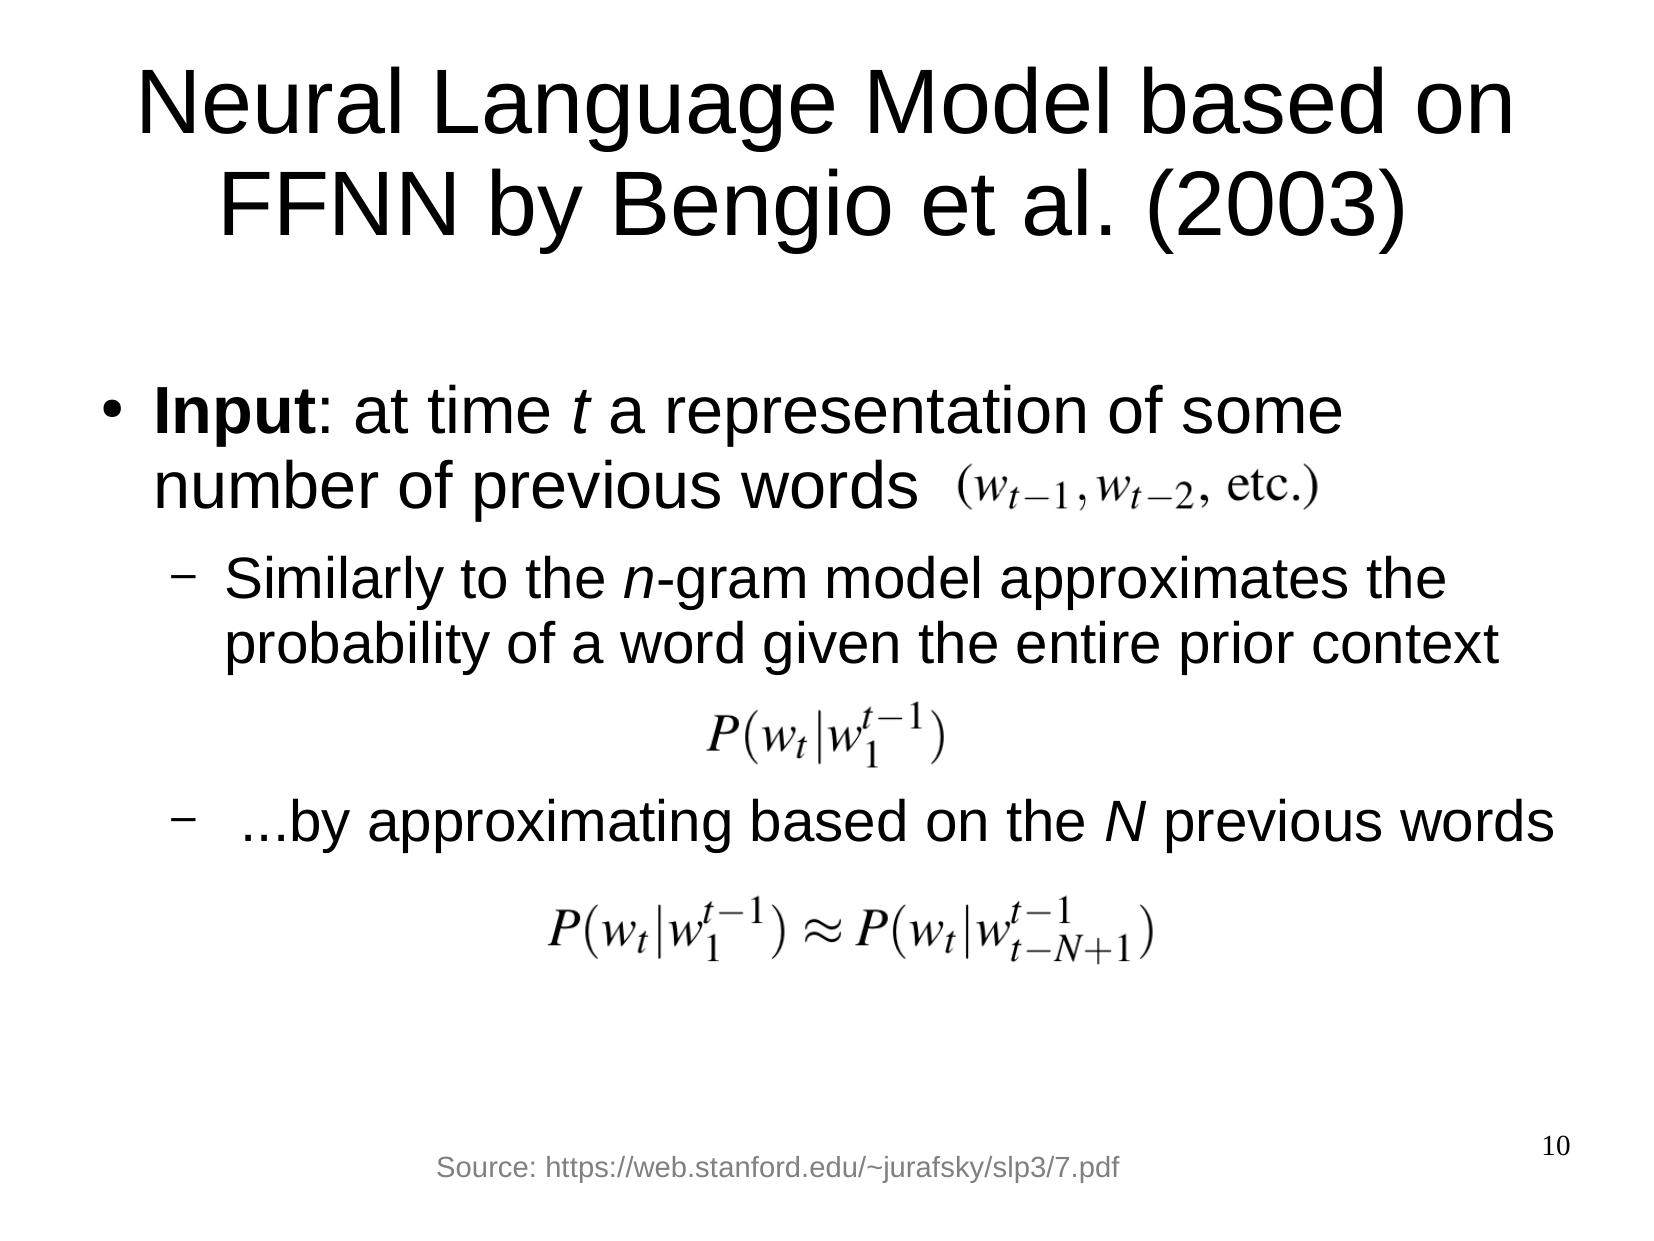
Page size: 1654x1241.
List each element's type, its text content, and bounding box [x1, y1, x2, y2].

text_box Source: https://web.stanford.edu/~jurafsky/slp3/7.pdf [421, 1143, 1186, 1201]
picture [529, 884, 1161, 977]
picture [939, 454, 1327, 521]
picture [695, 698, 948, 778]
title Neural Language Model based on FFNN by Bengio et al. (2003) [82, 49, 1571, 257]
list Input: at time t a representation of some number of previous words Similarly to the n-gram model approximates the probability of a word given the entire prior context ...by approximating based on the N previous words [82, 372, 1571, 1093]
